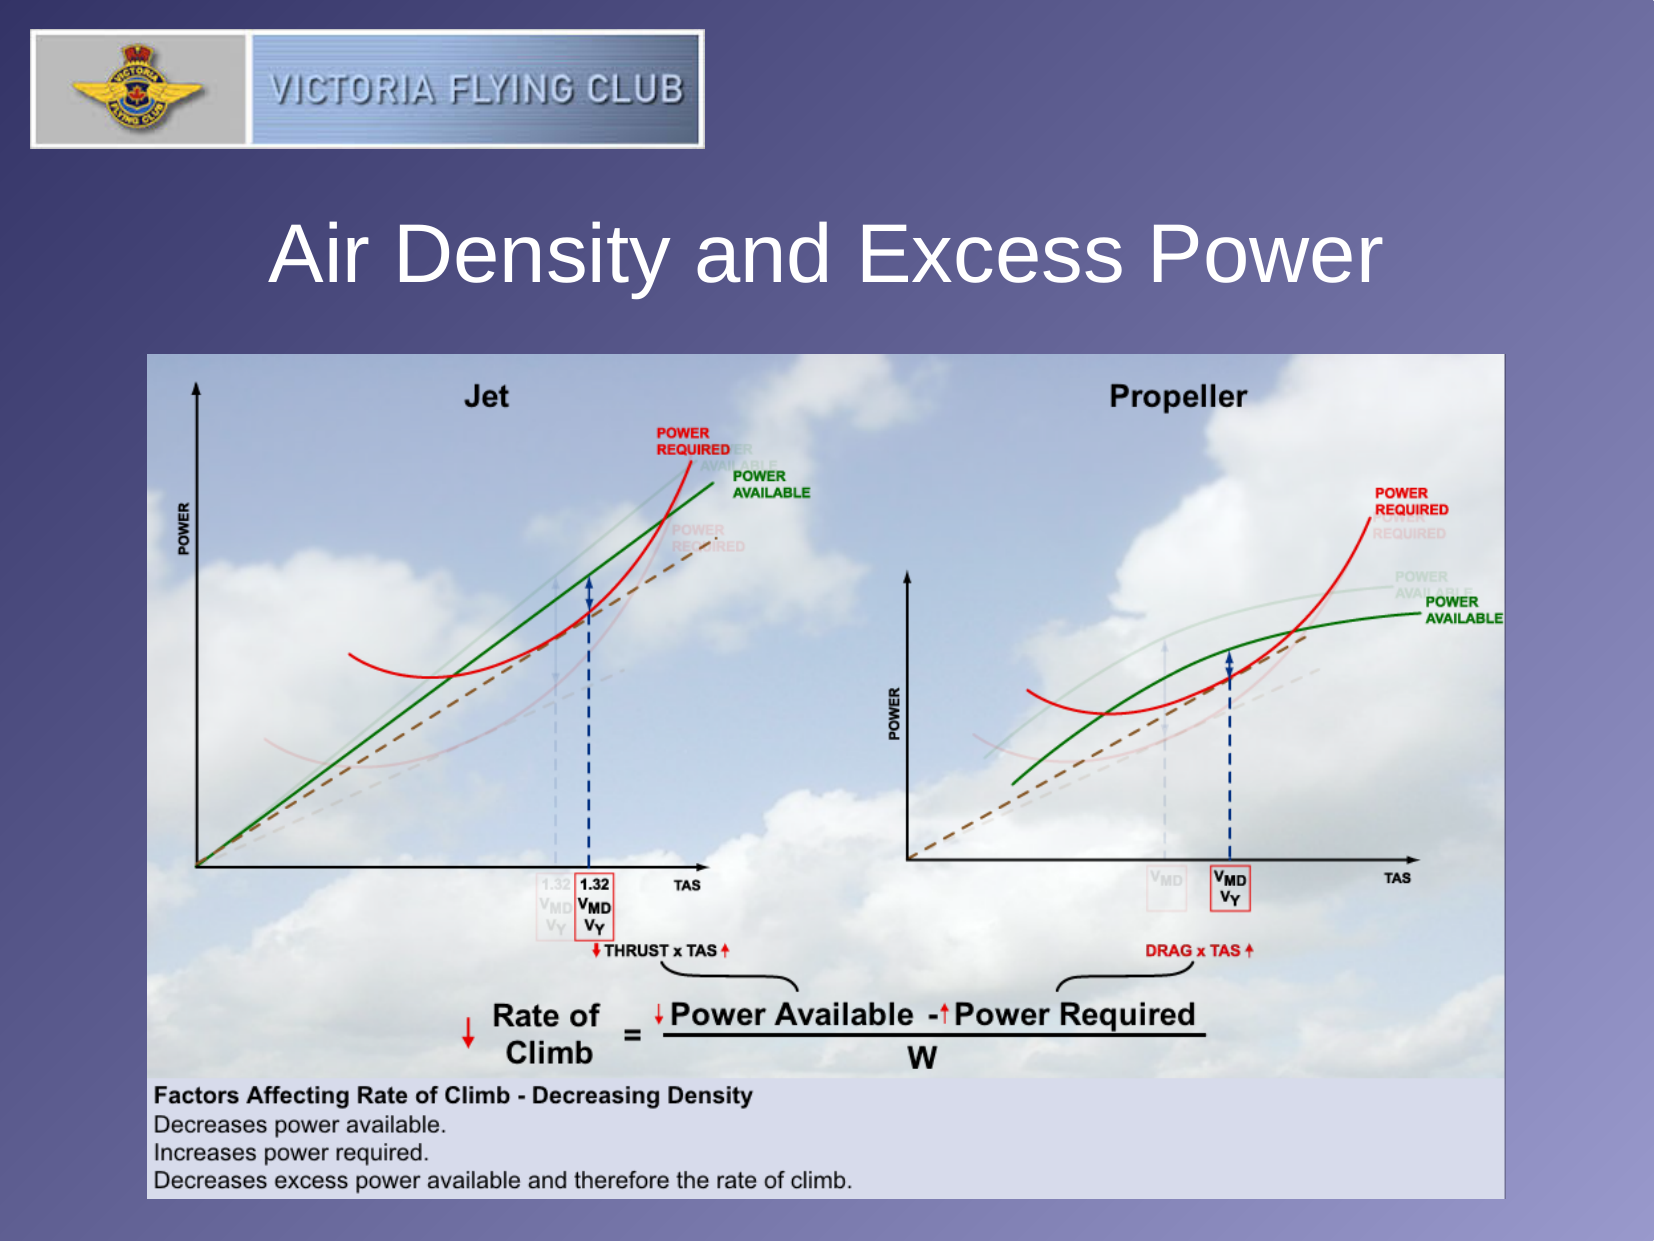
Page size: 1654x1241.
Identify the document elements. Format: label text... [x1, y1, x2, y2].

picture [147, 354, 1506, 1199]
title Air Density and Excess Power [82, 149, 1571, 357]
picture [30, 29, 705, 149]
